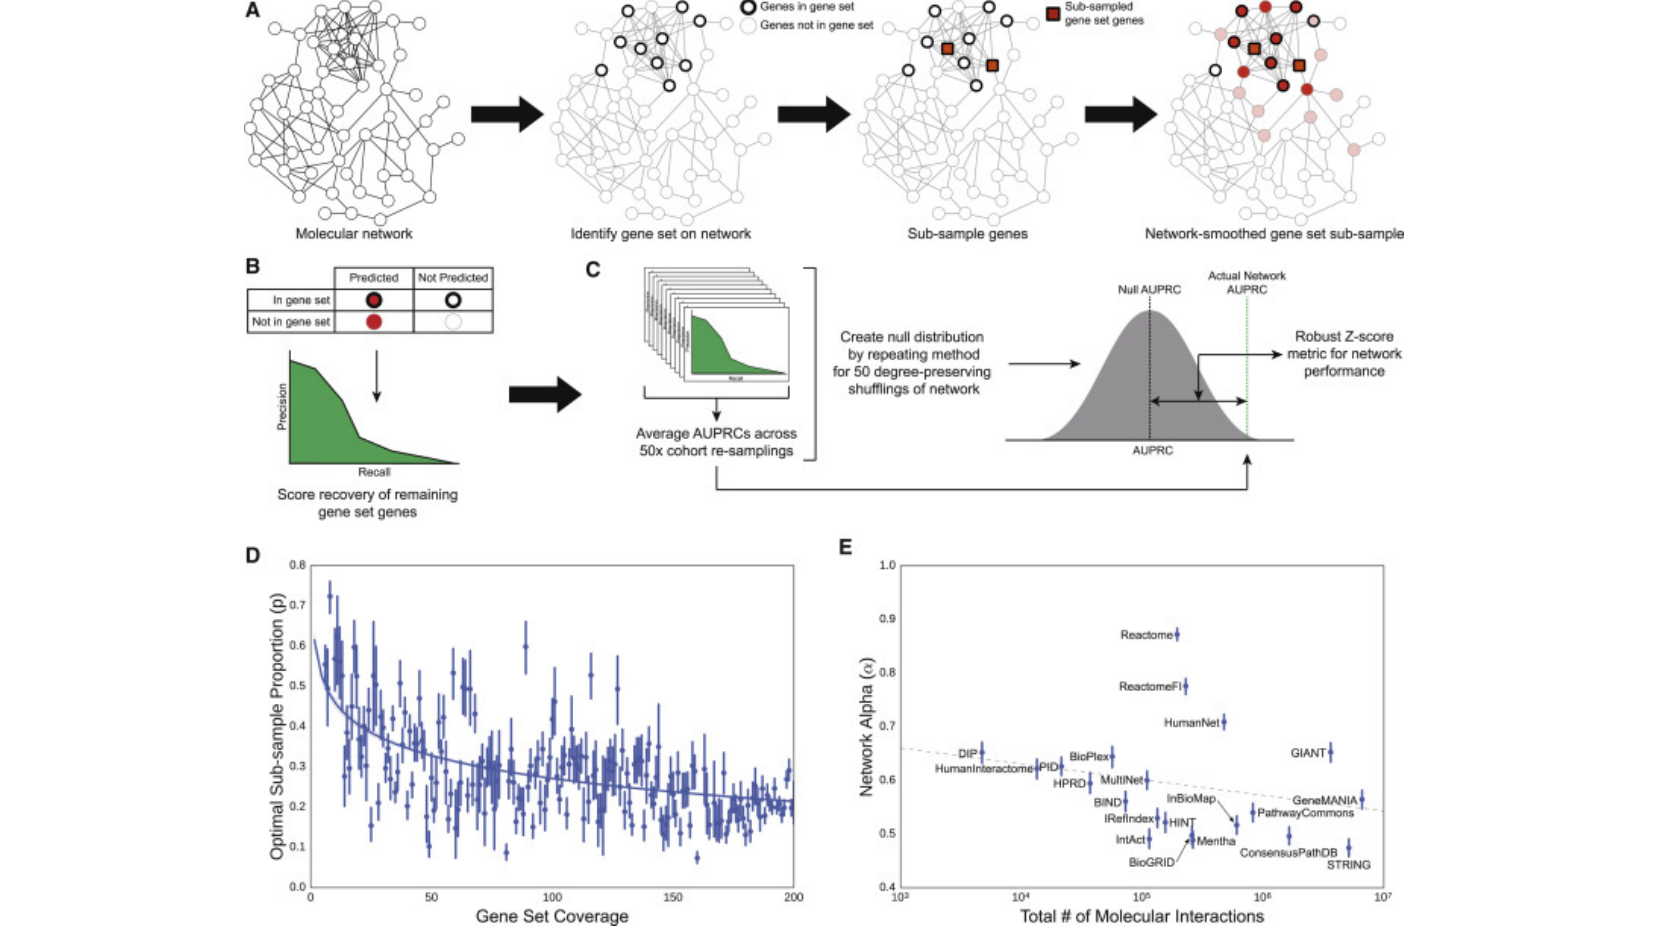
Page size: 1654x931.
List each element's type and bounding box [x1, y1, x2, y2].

picture [244, 0, 1404, 926]
